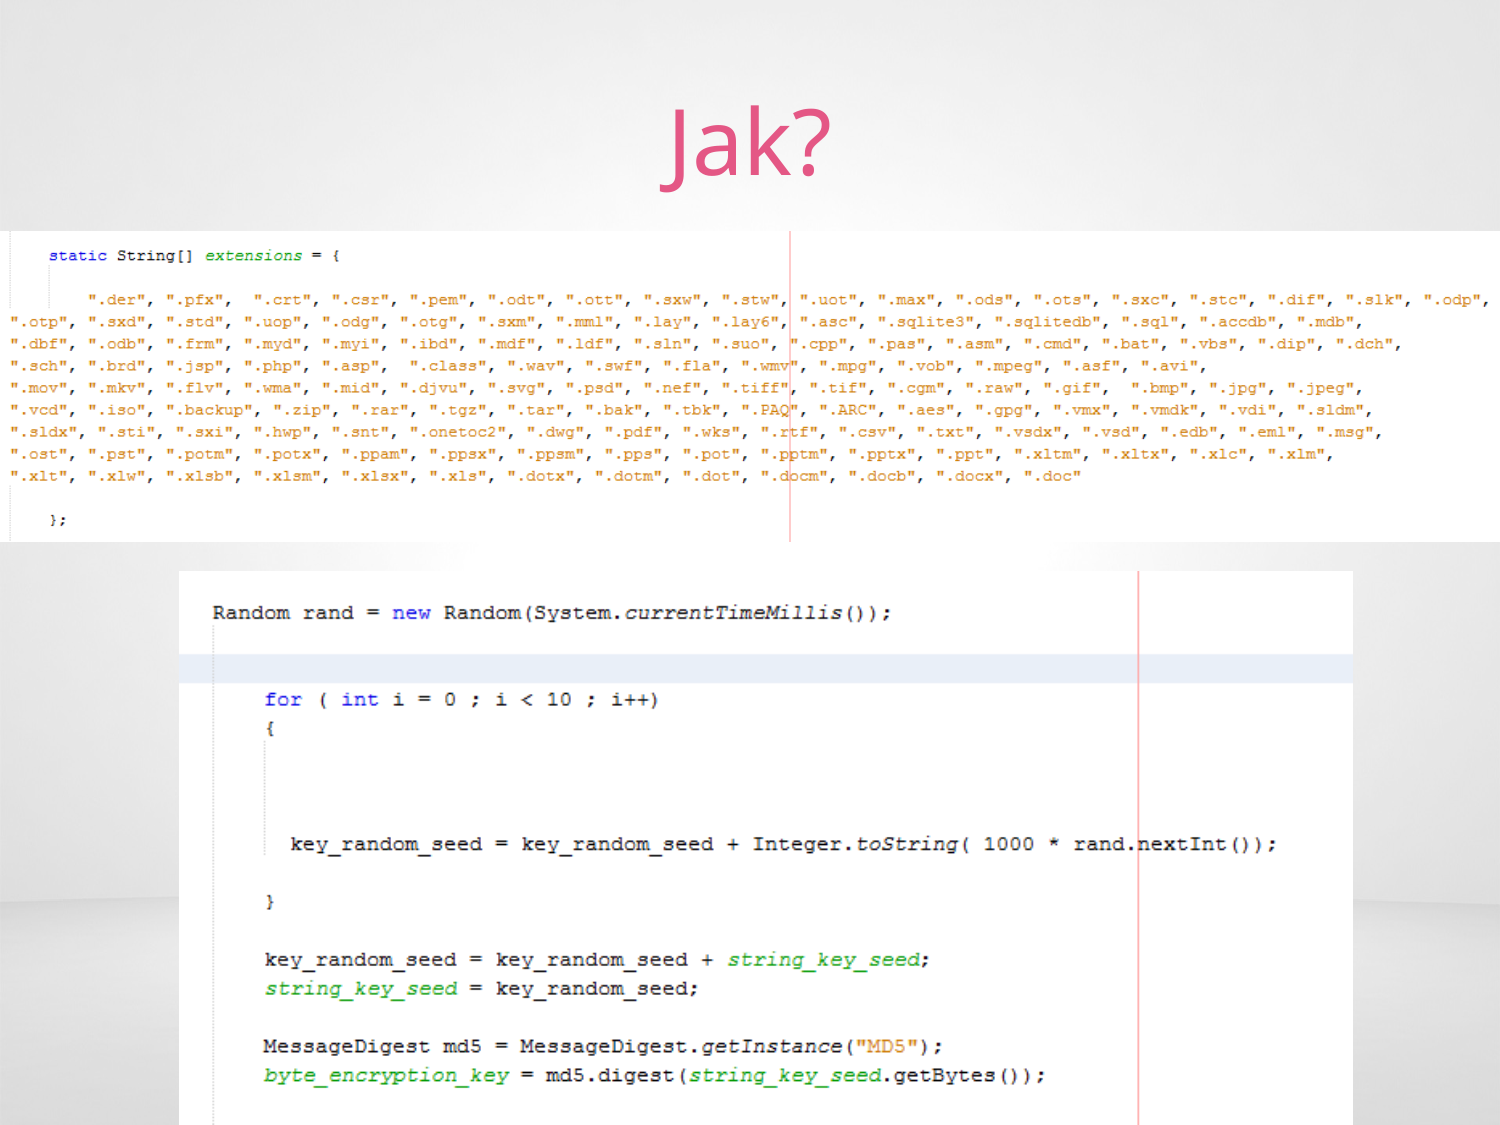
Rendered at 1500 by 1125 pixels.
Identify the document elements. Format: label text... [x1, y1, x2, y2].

picture [0, 0, 1500, 1125]
title Jak? [75, 45, 1425, 231]
